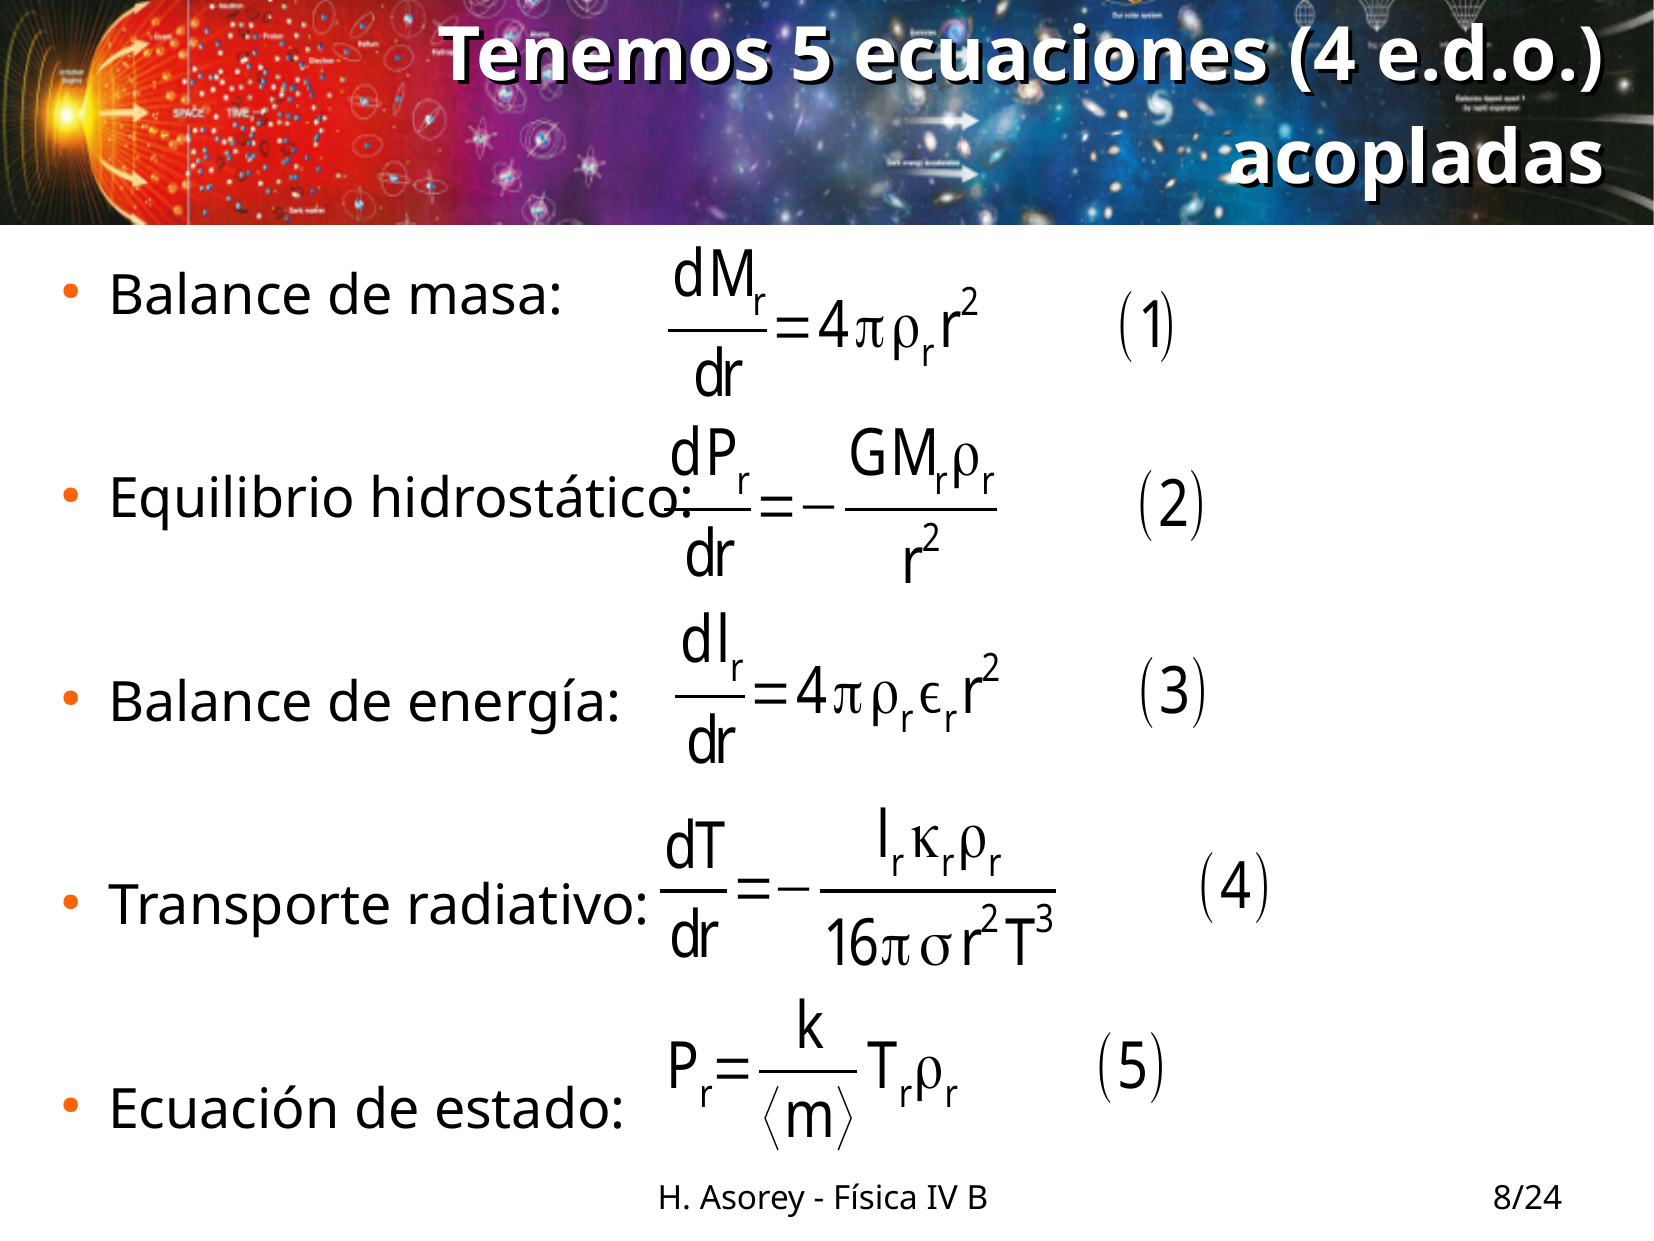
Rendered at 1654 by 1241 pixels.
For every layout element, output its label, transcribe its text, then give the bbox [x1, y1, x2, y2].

chart [660, 986, 1173, 1156]
chart [656, 233, 1216, 781]
chart [651, 795, 1278, 982]
title Tenemos 5 ecuaciones (4 e.d.o.) acopladas [45, 15, 1606, 191]
list Balance de masa: Equilibrio hidrostático: Balance de energía: Transporte radiativo: Ecuación de estado: [45, 255, 1636, 1156]
picture [0, 0, 1654, 225]
